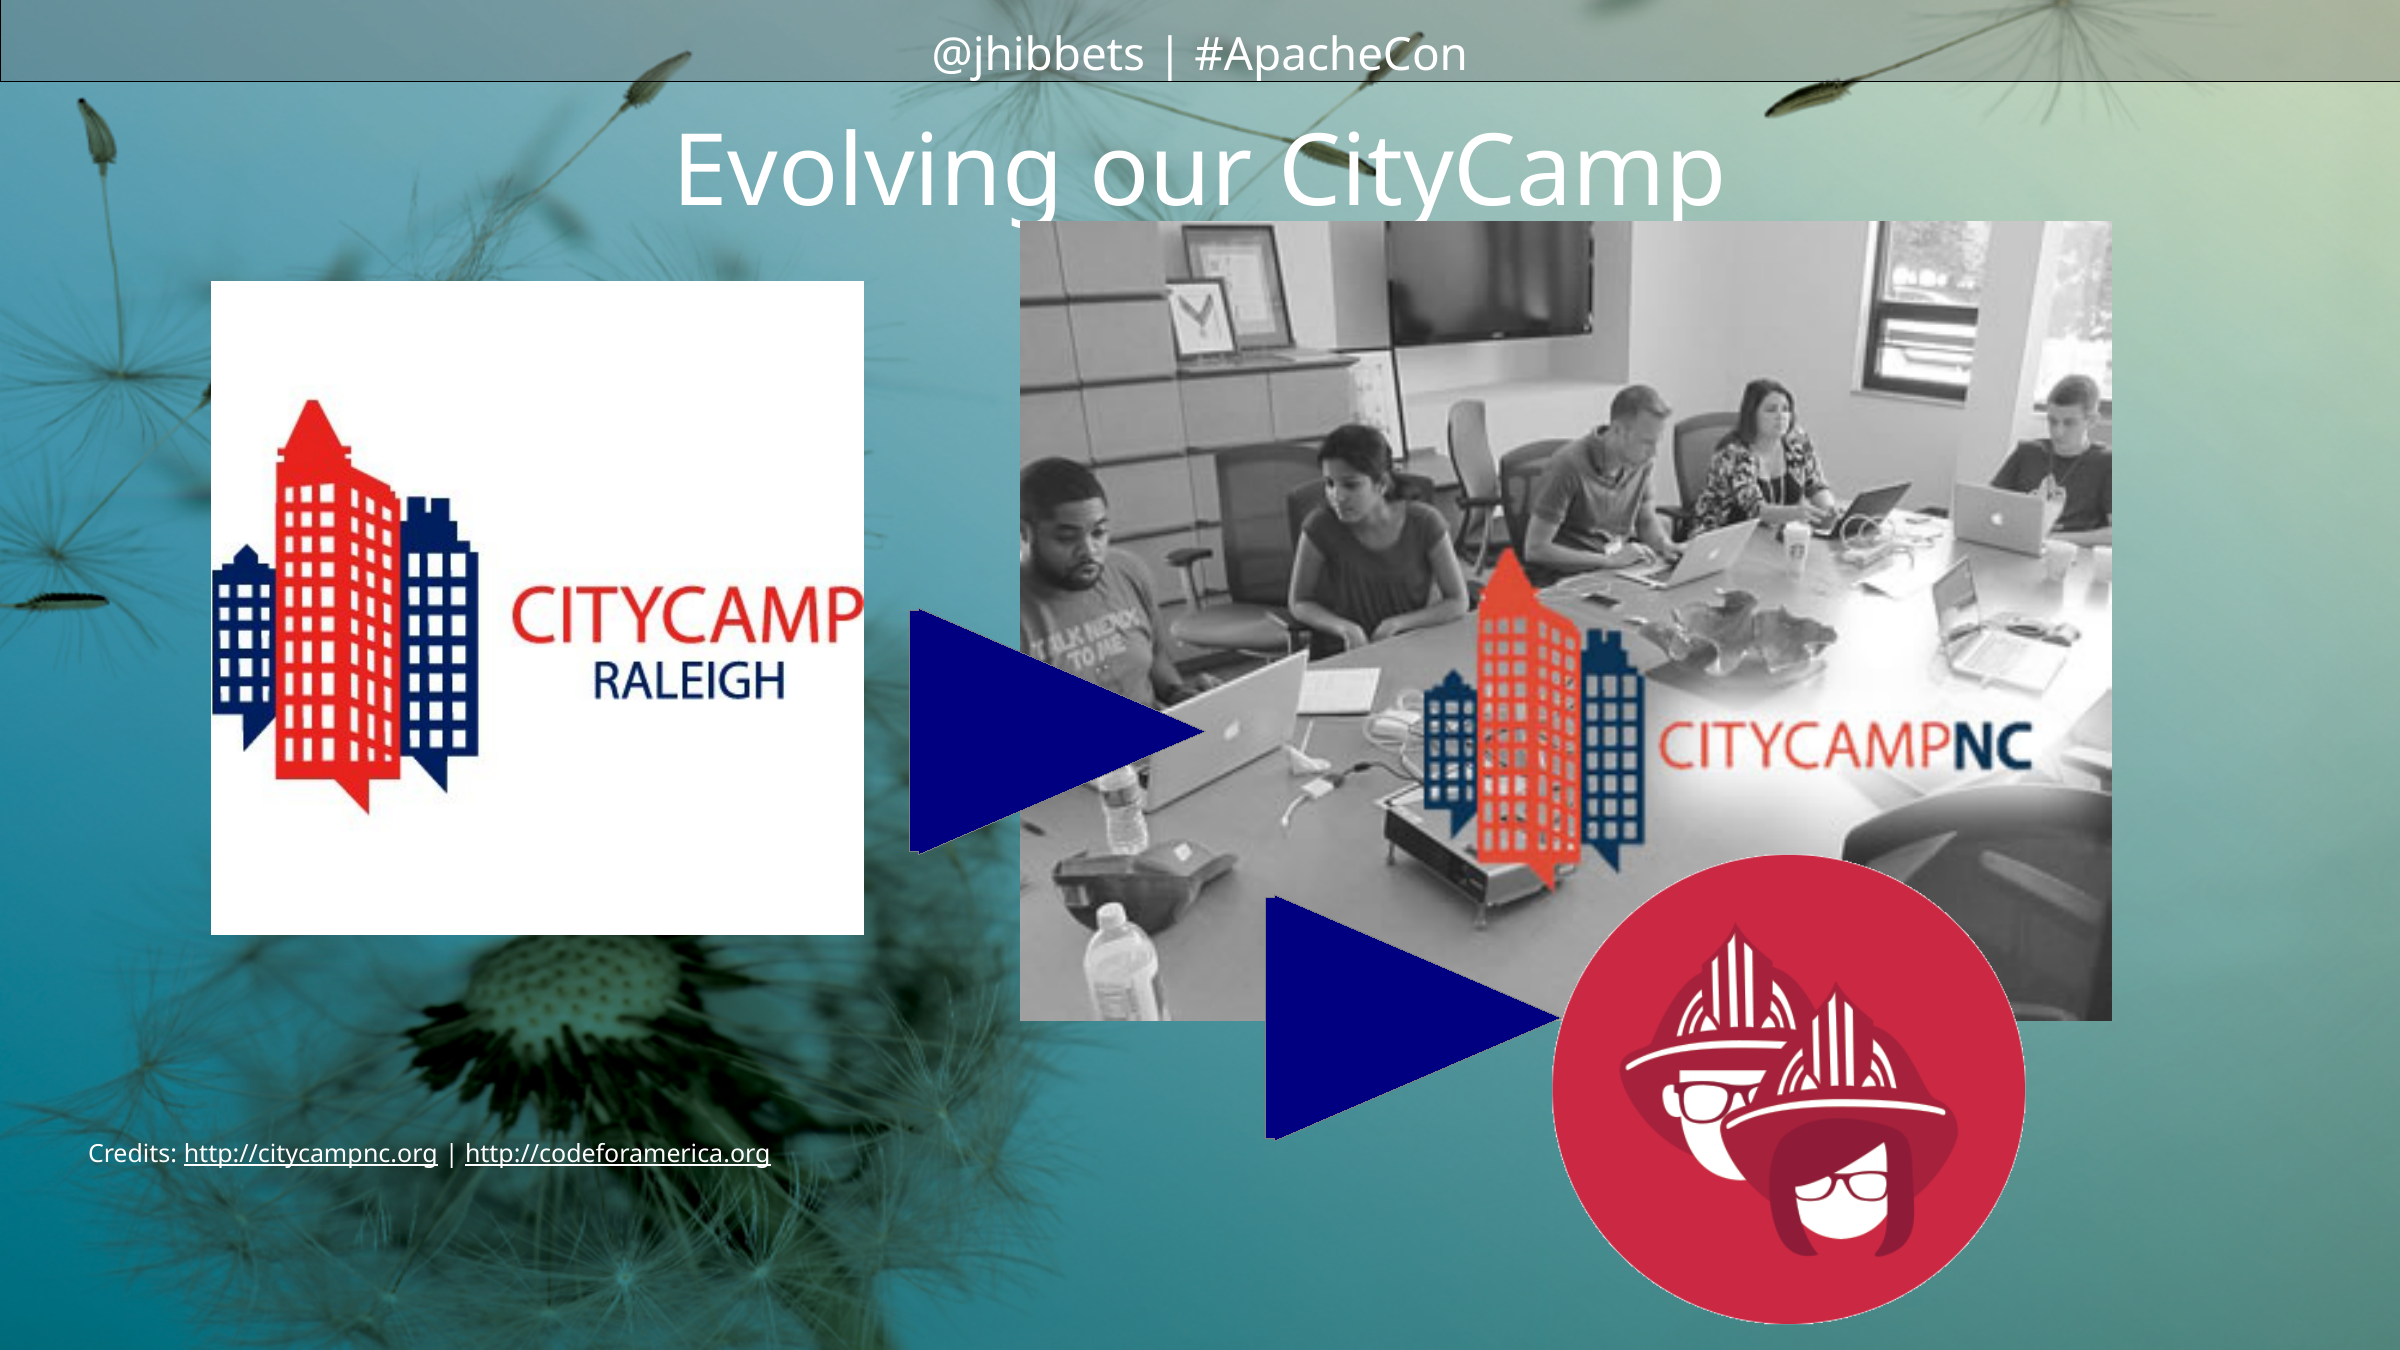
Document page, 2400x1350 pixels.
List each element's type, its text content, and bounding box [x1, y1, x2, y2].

text_box [1265, 894, 1561, 1141]
text_box Credits: http://citycampnc.org | http://codeforamerica.org [73, 1129, 1173, 1183]
text_box [909, 608, 1206, 855]
picture [0, 82, 2400, 1350]
title Evolving our CityCamp [120, 53, 2281, 280]
